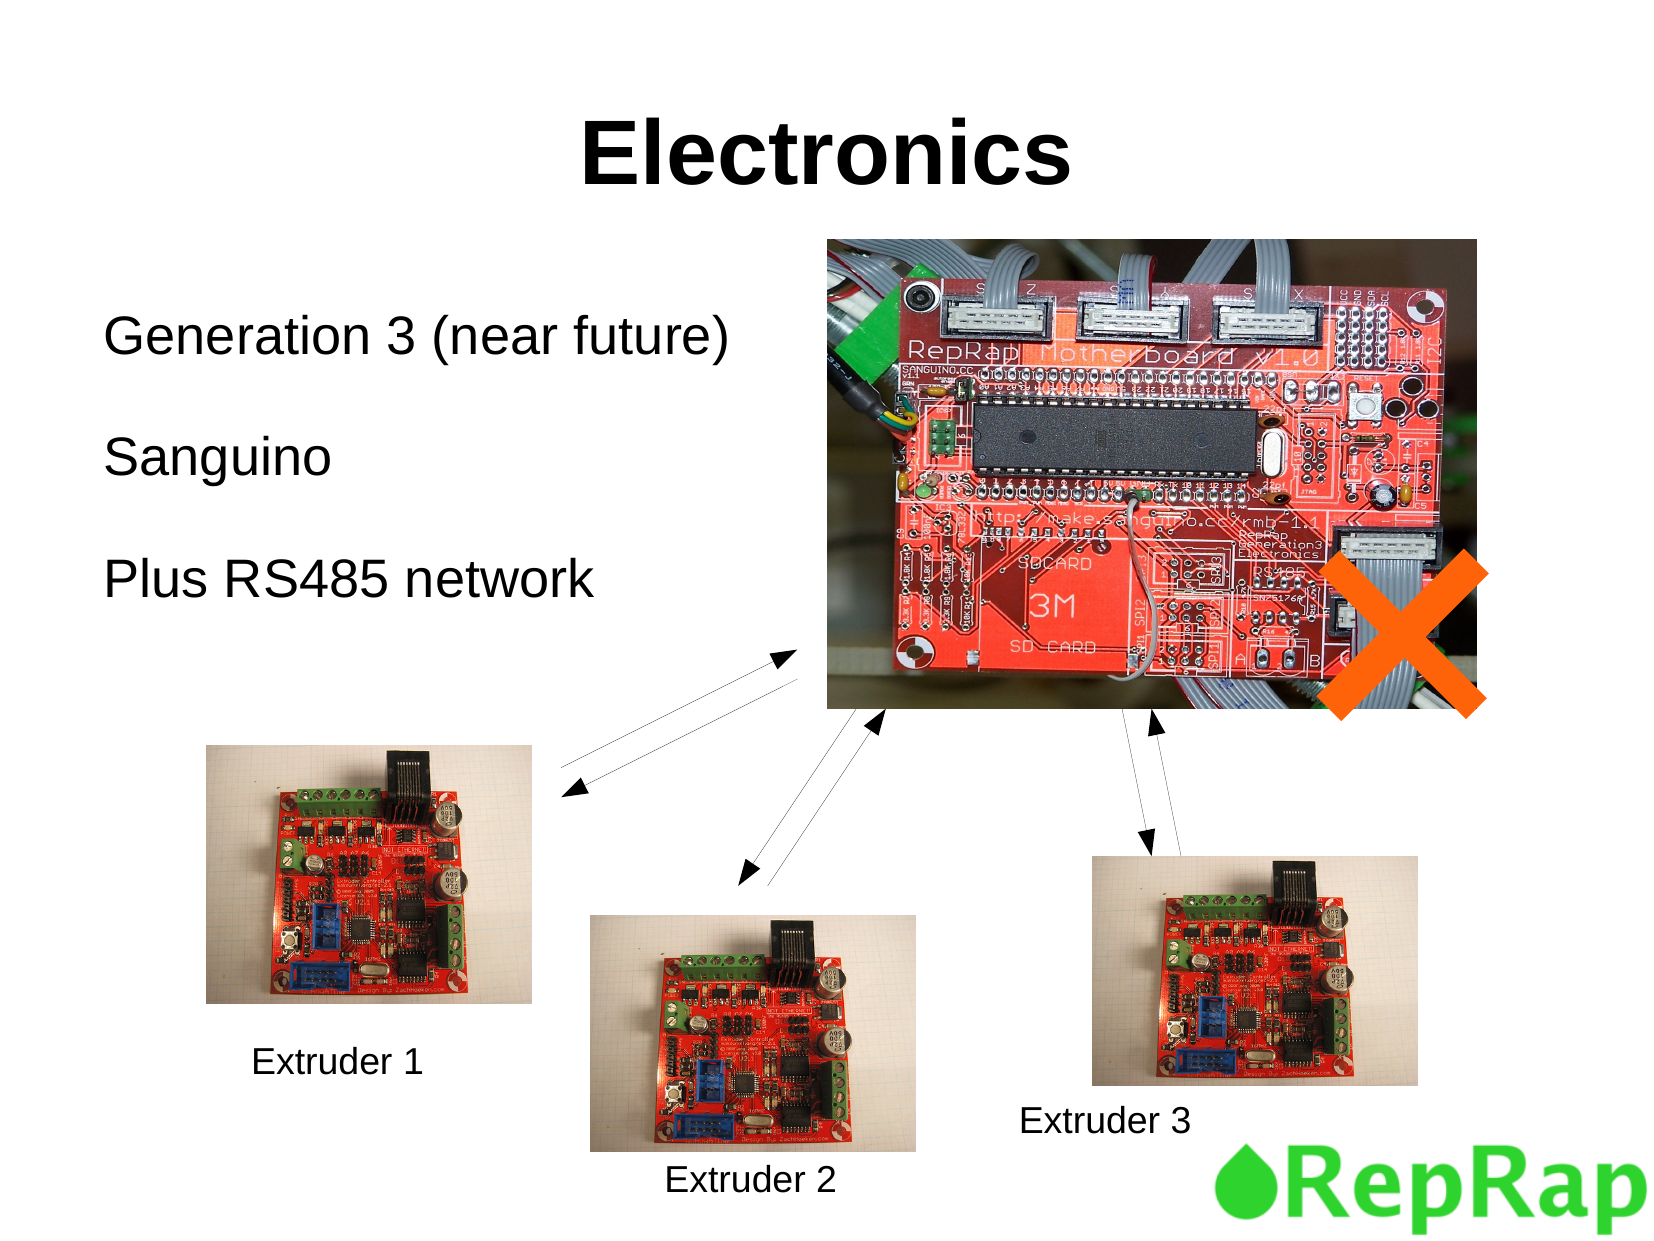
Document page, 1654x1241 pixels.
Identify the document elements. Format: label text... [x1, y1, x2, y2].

picture [590, 915, 916, 1152]
picture [206, 745, 532, 1004]
picture [1210, 1140, 1653, 1241]
text_box Extruder 1 [236, 1033, 443, 1095]
text_box Extruder 3 [1003, 1092, 1211, 1154]
picture [1355, 659, 1454, 709]
picture [1427, 587, 1477, 687]
picture [827, 239, 1477, 709]
text_box Extruder 2 [649, 1151, 857, 1238]
text_box Generation 3 (near future) Sanguino Plus RS485 network [88, 298, 768, 650]
title Electronics [82, 56, 1571, 250]
picture [1092, 856, 1418, 1086]
